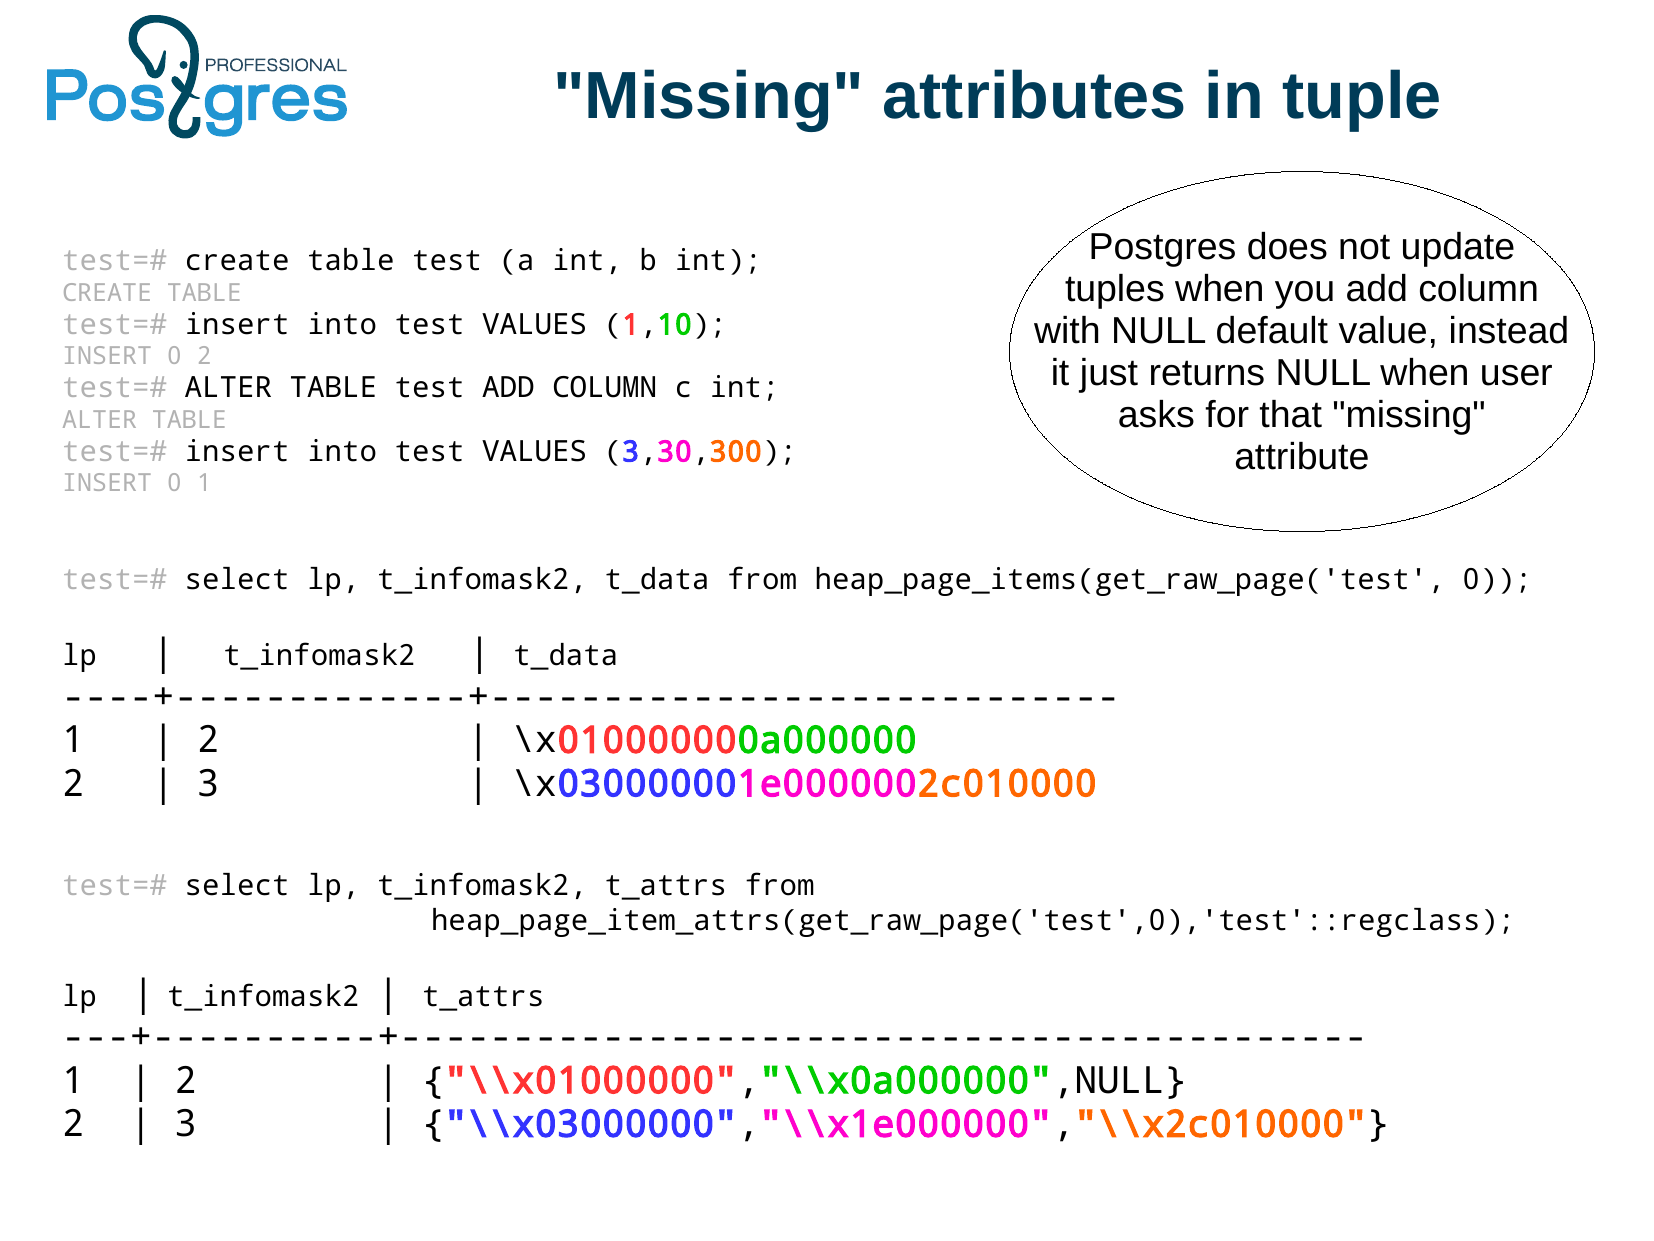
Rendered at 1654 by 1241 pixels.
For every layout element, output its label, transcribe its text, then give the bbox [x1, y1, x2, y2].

text_box test=# select lp, t_infomask2, t_data from heap_page_items(get_raw_page('test', 0)); lp | t_infomask2 | t_data ----+-------------+---------------------------- 1 | 2 | \x010000000a000000 2 | 3 | \x030000001e0000002c010000 test=# select lp, t_infomask2, t_attrs from heap_page_item_attrs(get_raw_page('test',0),'test'::regclass); lp | t_infomask2 | t_attrs ---+----------+------------------------------------------- 1 | 2 | {"\\x01000000","\\x0a000000",NULL} 2 | 3 | {"\\x03000000","\\x1e000000","\\x2c010000"} [47, 555, 1583, 1153]
text_box Postgres does not update tuples when you add column with NULL default value, instead it just returns NULL when user asks for that "missing" attribute [1009, 171, 1595, 532]
text_box test=# create table test (a int, b int); CREATE TABLE test=# insert into test VALUES (1,10); INSERT 0 2 test=# ALTER TABLE test ADD COLUMN c int; ALTER TABLE test=# insert into test VALUES (3,30,300); INSERT 0 1 [47, 236, 900, 506]
title "Missing" attributes in tuple [389, 49, 1607, 142]
